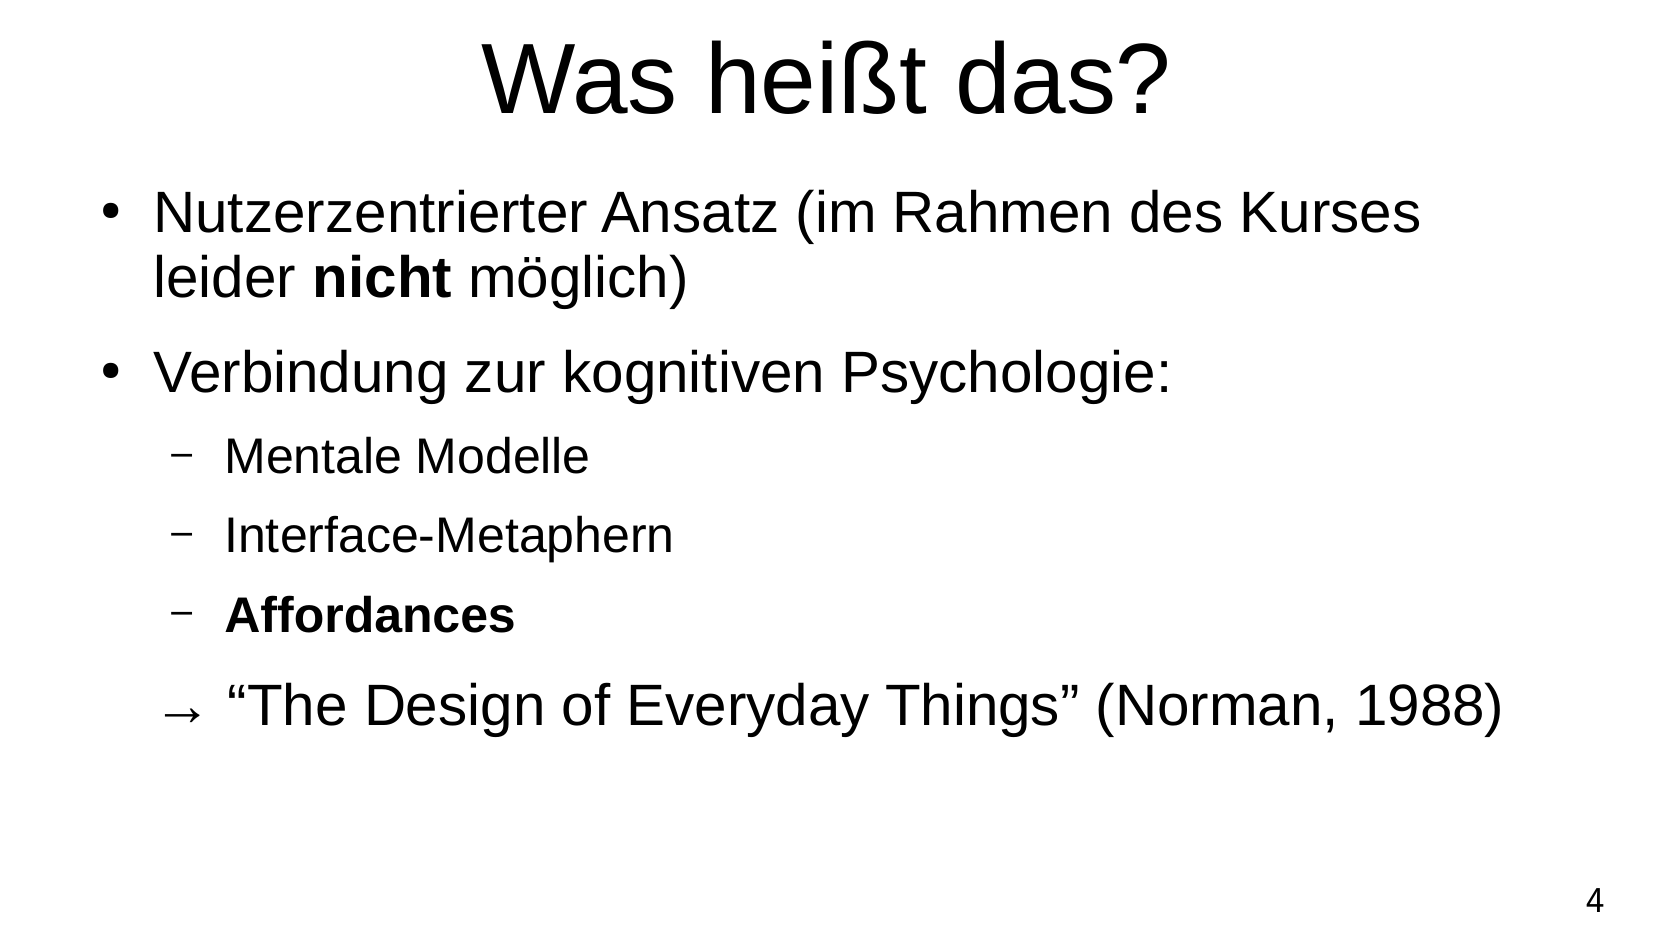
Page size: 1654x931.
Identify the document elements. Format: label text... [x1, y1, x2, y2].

list Nutzerzentrierter Ansatz (im Rahmen des Kurses leider nicht möglich) Verbindung zur kognitiven Psychologie: Mentale Modelle Interface-Metaphern Affordances → “The Design of Everyday Things” (Norman, 1988) [82, 180, 1571, 811]
title Was heißt das? [82, 1, 1571, 157]
